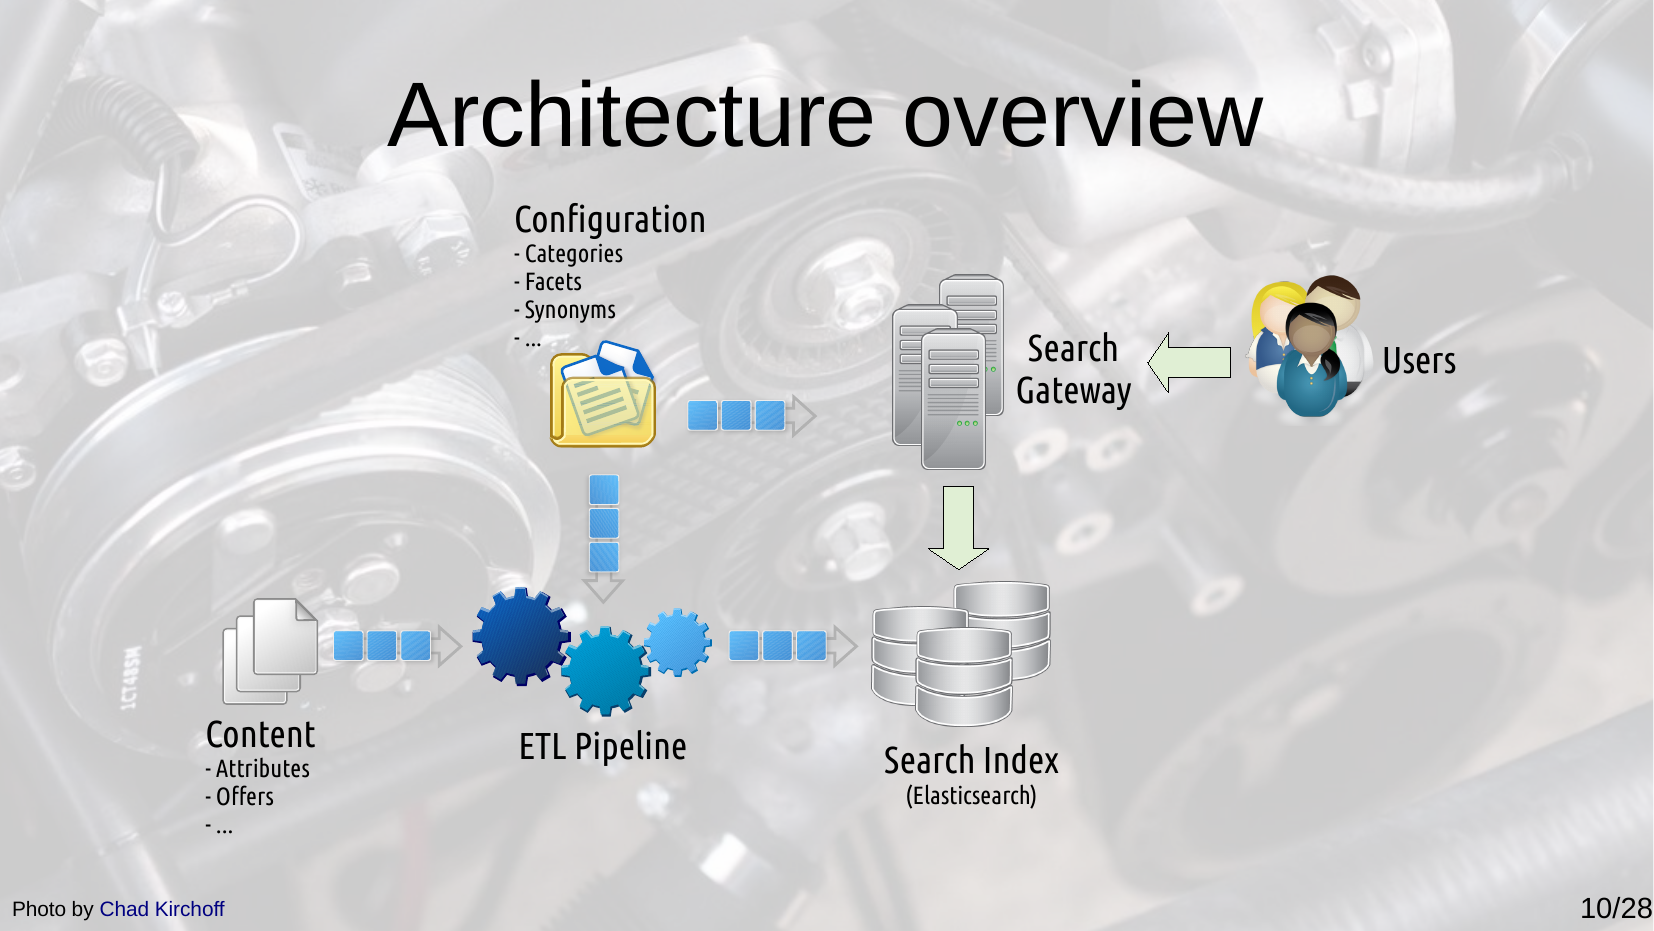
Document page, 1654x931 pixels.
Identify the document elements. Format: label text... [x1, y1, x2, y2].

title Architecture overview [82, 37, 1571, 193]
text_box [1147, 332, 1231, 393]
text_box Configuration - Categories - Facets - Synonyms - ... [499, 189, 722, 359]
text_box <number>/28 [1472, 884, 1654, 931]
picture [0, 0, 1654, 931]
text_box [928, 486, 989, 570]
text_box ETL Pipeline [503, 723, 703, 774]
text_box Search Index (Elasticsearch) [869, 731, 1078, 831]
text_box Users [1367, 331, 1477, 394]
text_box Content - Attributes - Offers - ... [190, 704, 331, 874]
text_box Search Gateway [1000, 319, 1151, 419]
text_box Photo by Chad Kirchoff [0, 890, 493, 929]
